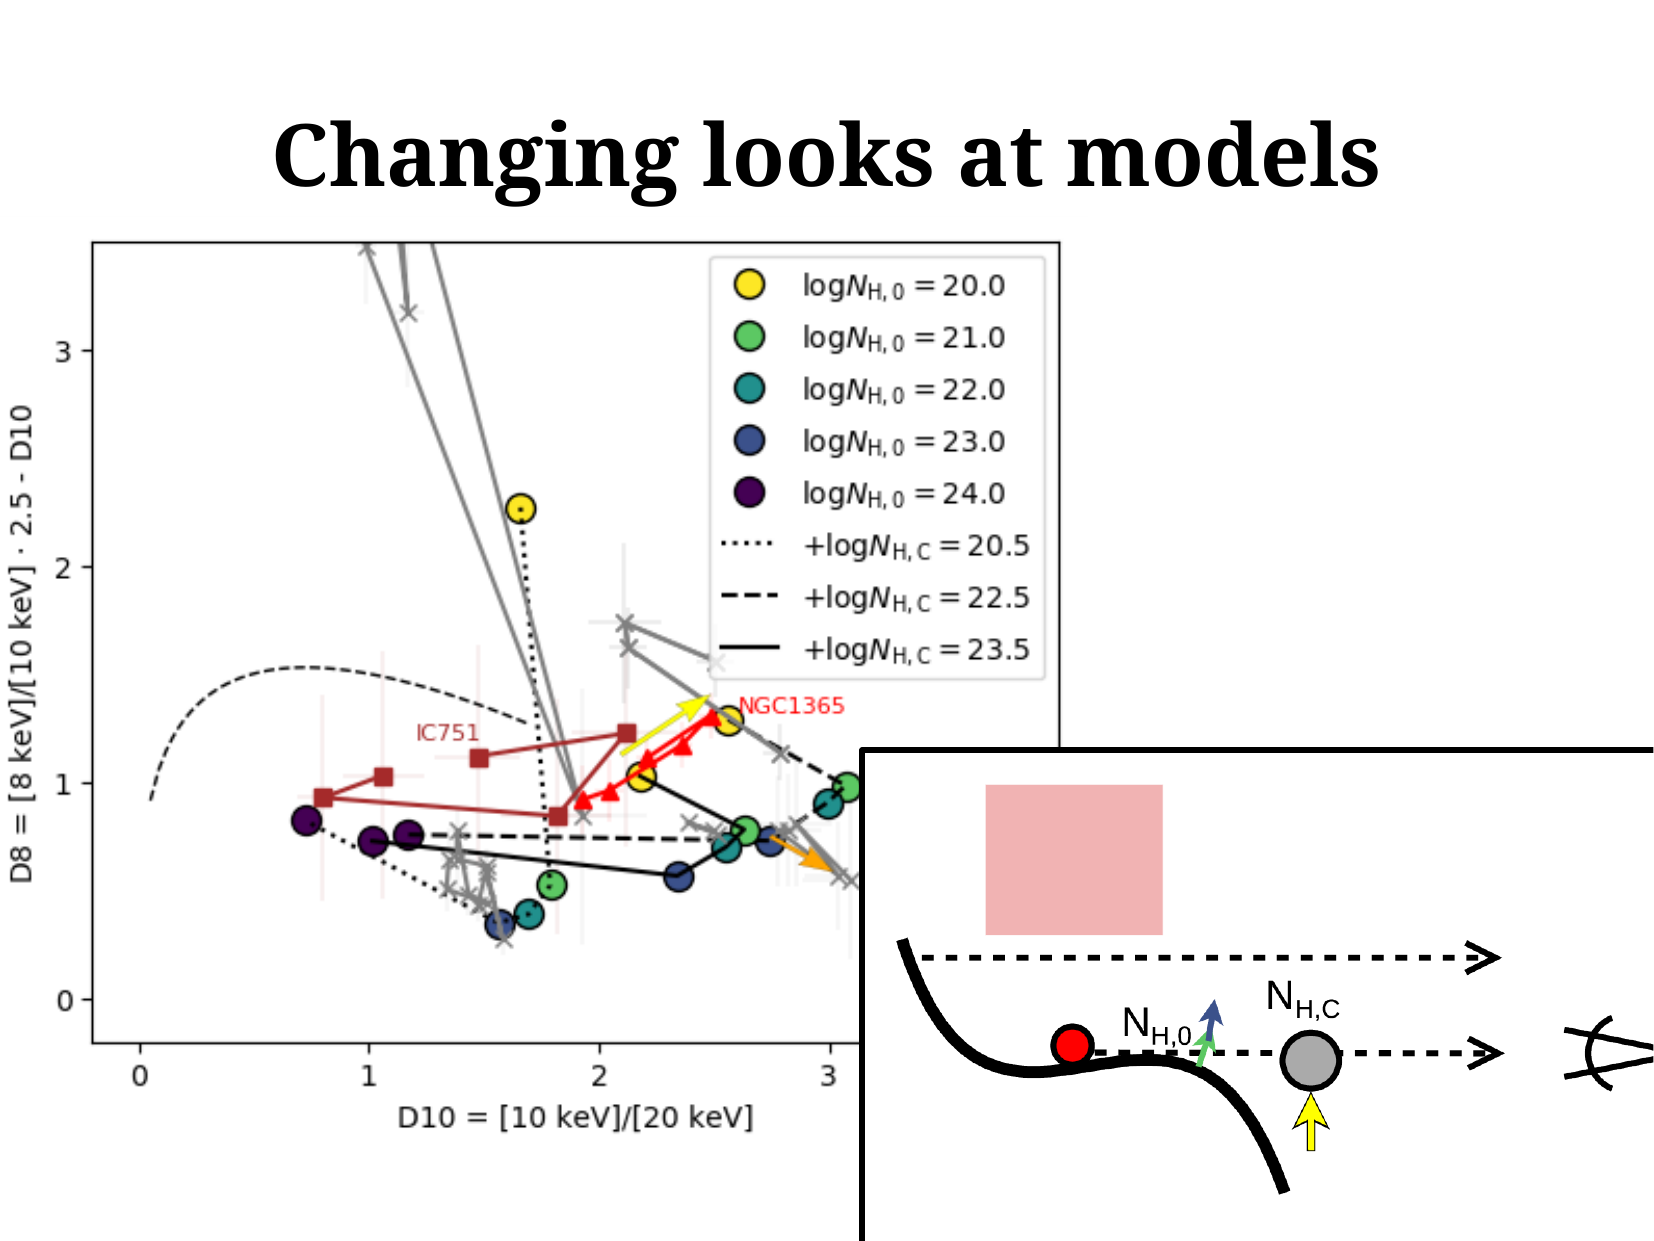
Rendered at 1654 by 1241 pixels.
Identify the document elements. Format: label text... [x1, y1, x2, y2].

picture [894, 782, 1654, 1201]
picture [0, 215, 1088, 1153]
title Changing looks at models [82, 49, 1571, 257]
text_box [862, 749, 1654, 1241]
